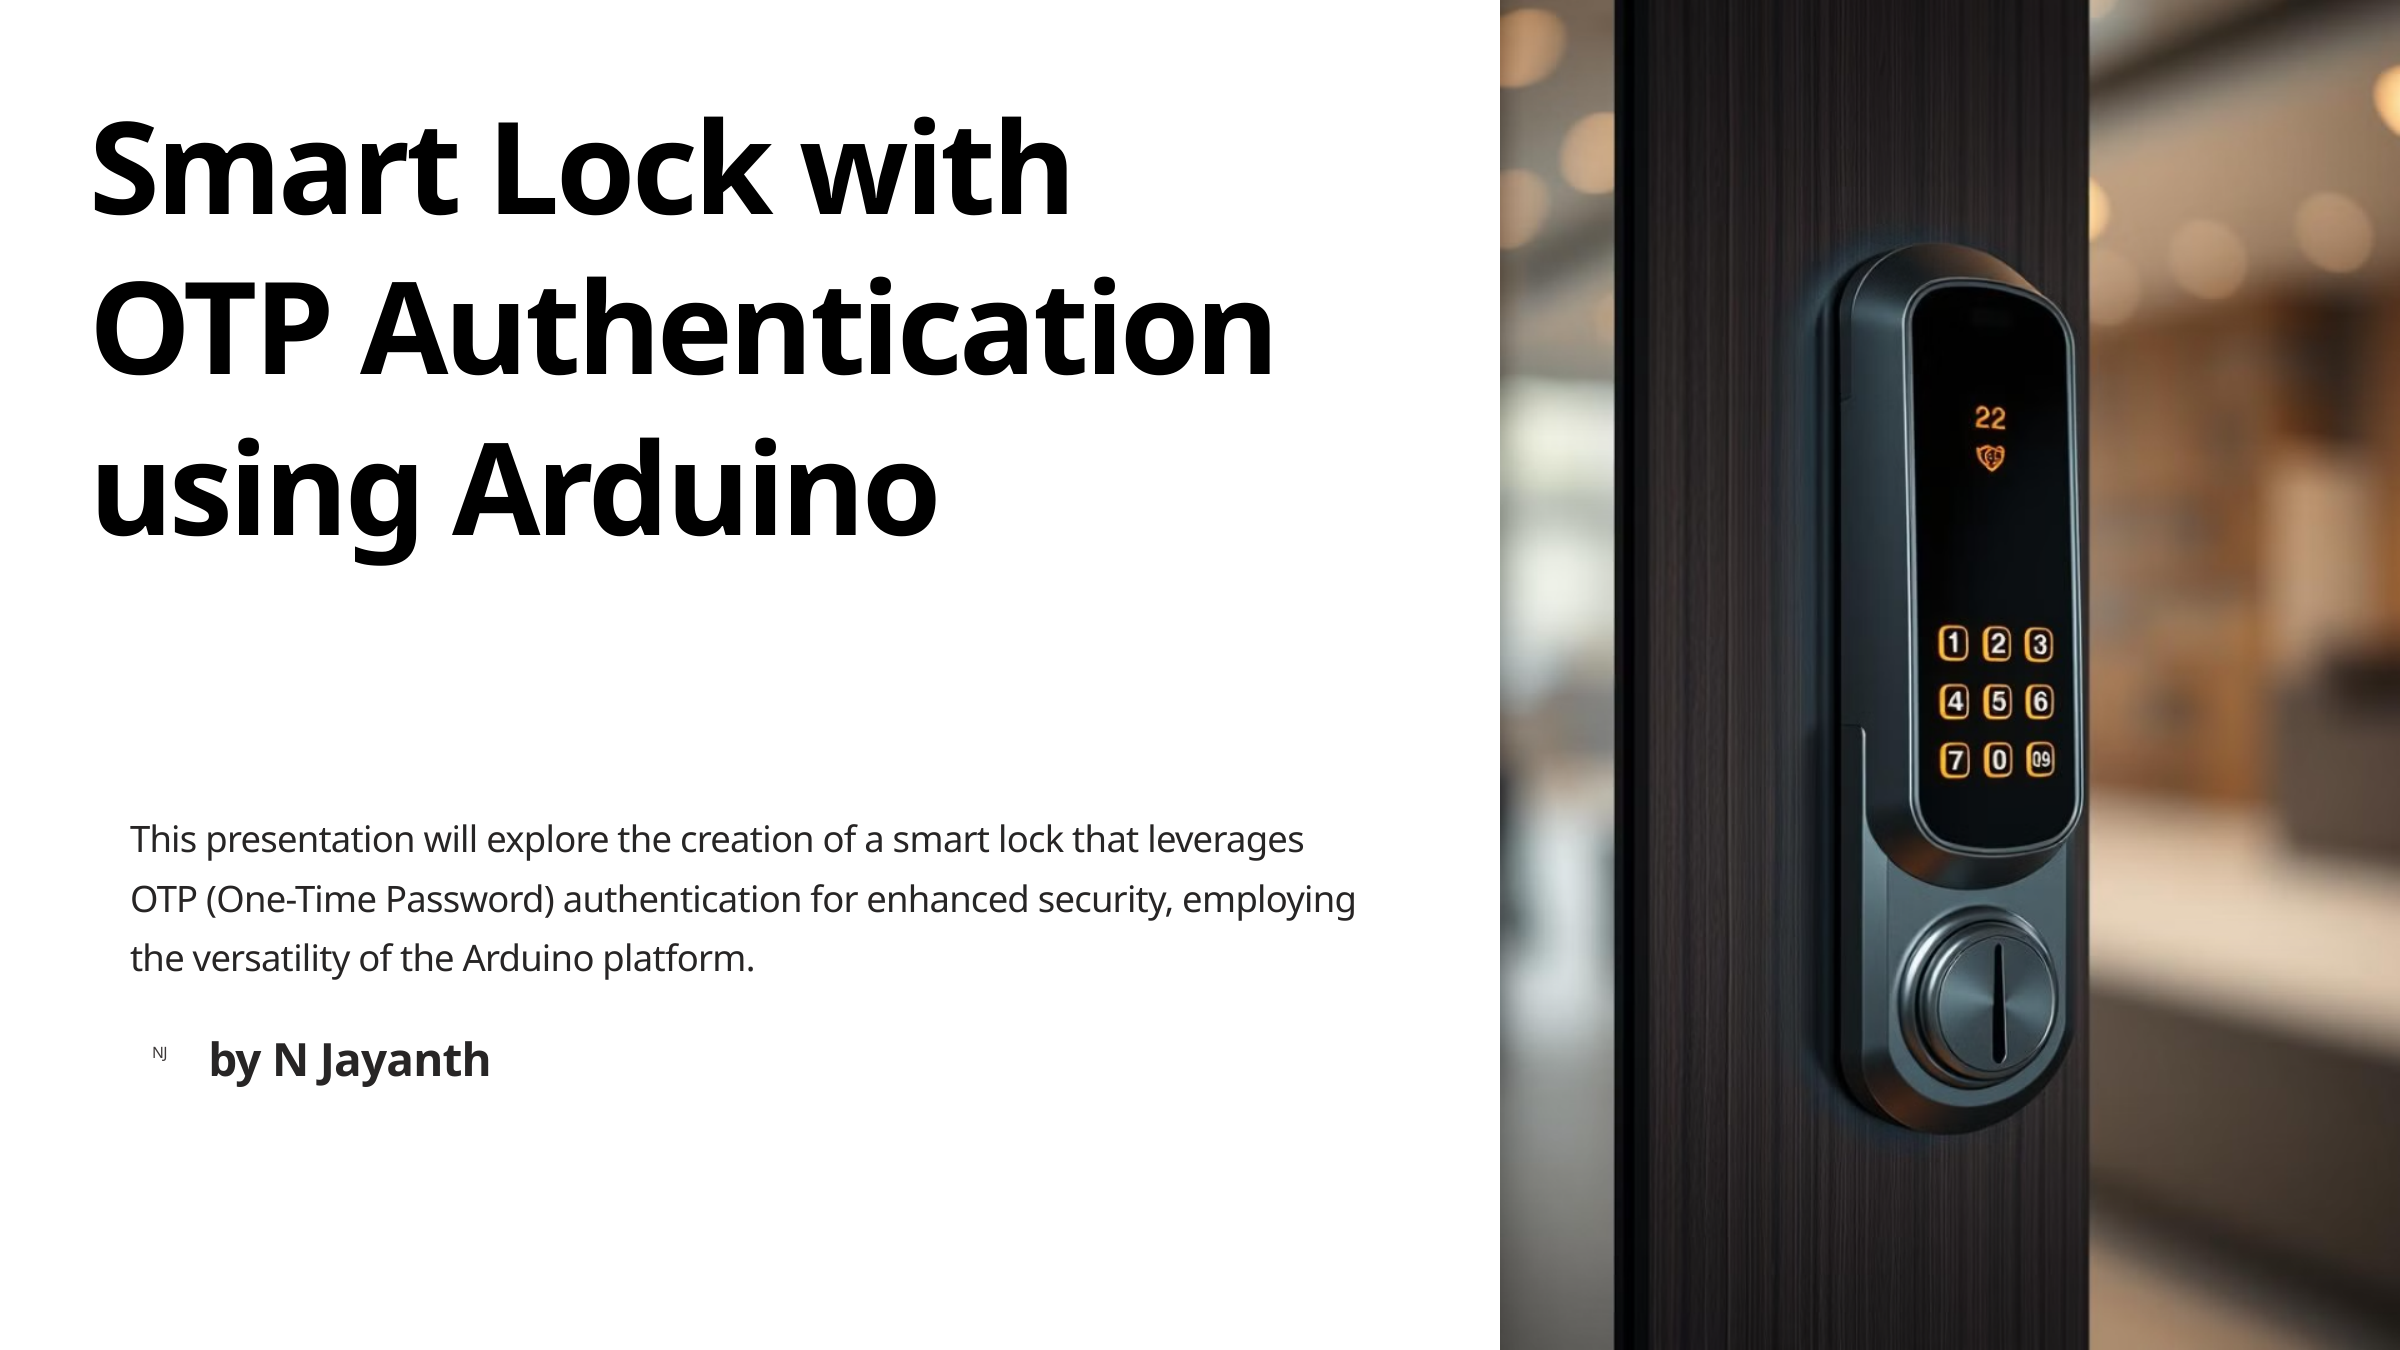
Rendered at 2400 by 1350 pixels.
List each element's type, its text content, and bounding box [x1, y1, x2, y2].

text_box This presentation will explore the creation of a smart lock that leverages OTP (One-Time Password) authentication for enhanced security, employing the versatility of the Arduino platform. [130, 800, 1370, 980]
text_box by N Jayanth [208, 1021, 497, 1087]
text_box NJ [150, 1045, 170, 1062]
text_box Smart Lock with OTP Authentication using Arduino [370, 479, 398, 521]
text_box Smart Lock with OTP Authentication using Arduino [89, 79, 1329, 561]
picture [1500, 0, 2400, 1350]
